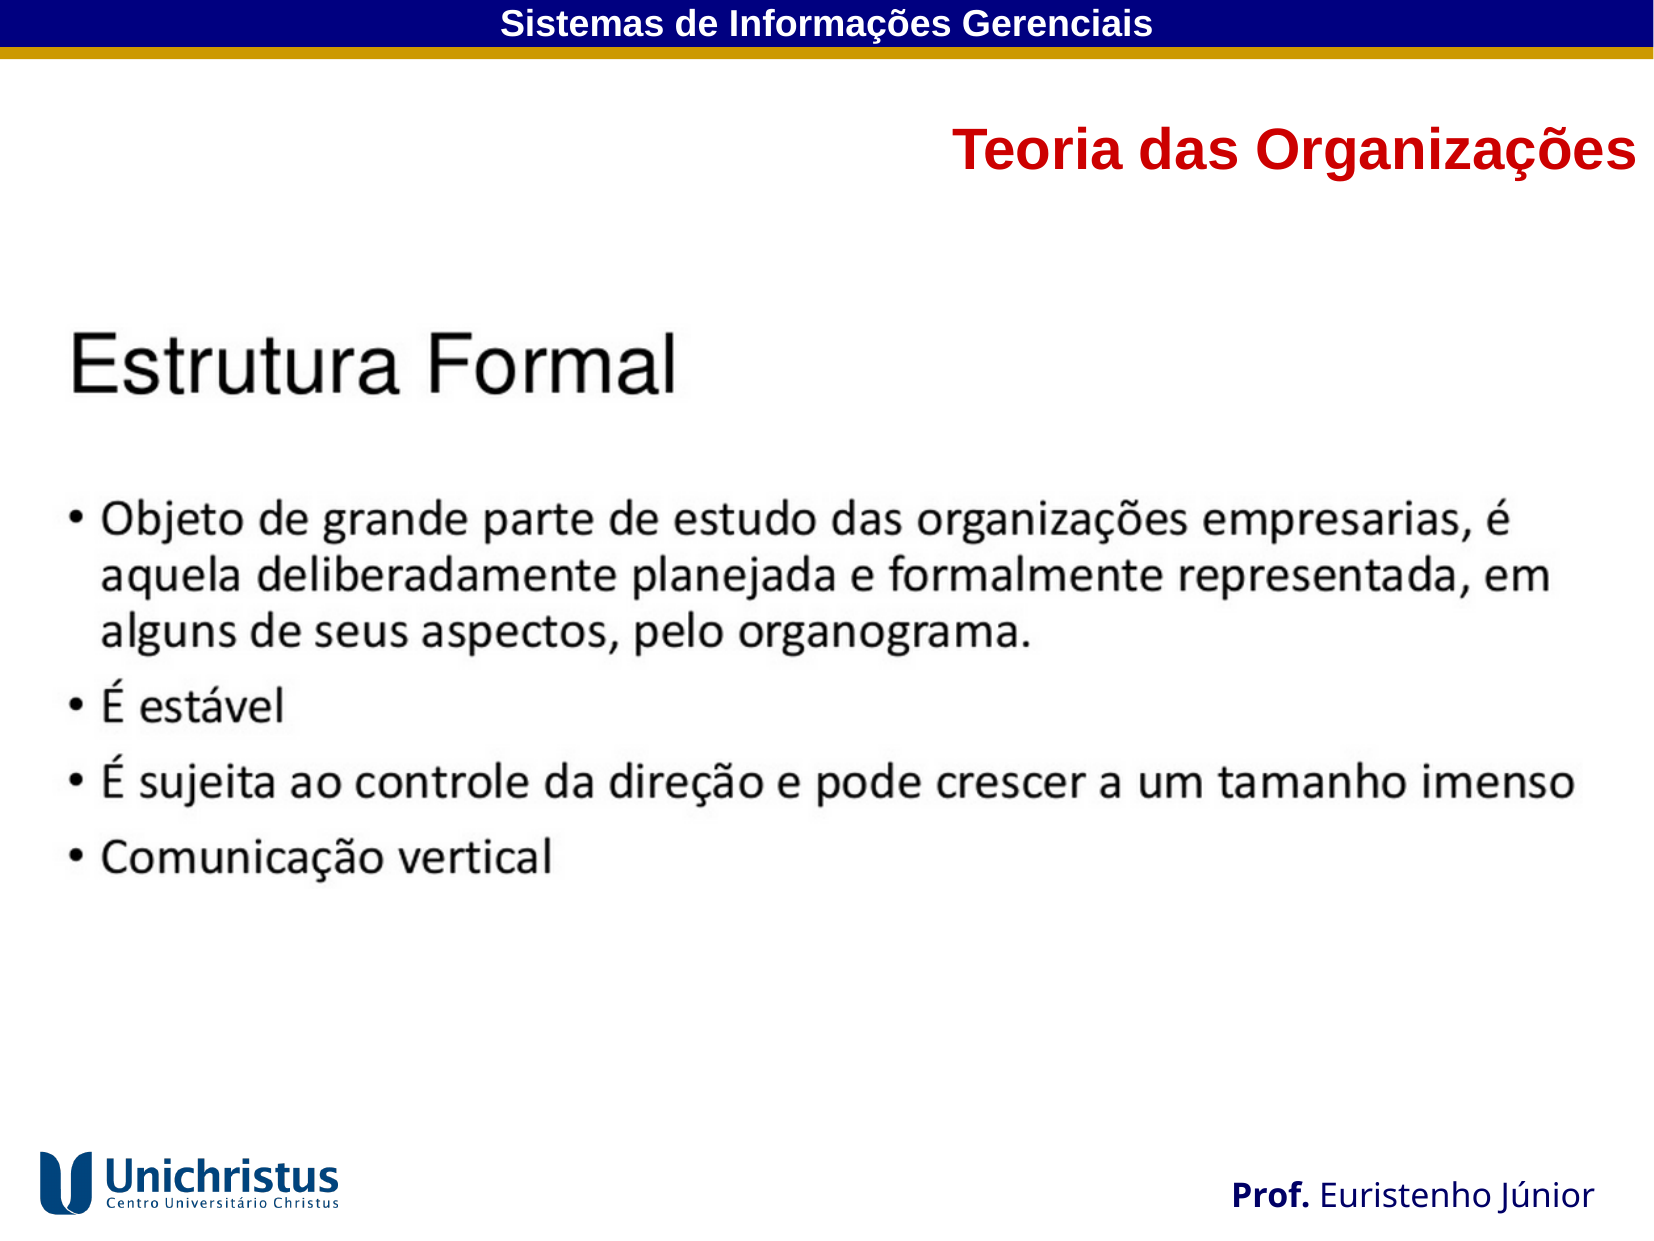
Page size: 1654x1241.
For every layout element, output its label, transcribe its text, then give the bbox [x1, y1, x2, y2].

picture [38, 309, 1583, 889]
text_box Teoria das Organizações [937, 109, 1654, 189]
text_box Prof. Euristenho Júnior [1216, 1163, 1654, 1224]
picture [35, 1148, 343, 1217]
text_box Sistemas de Informações Gerenciais [0, 0, 1654, 47]
text_box [0, 47, 1654, 60]
